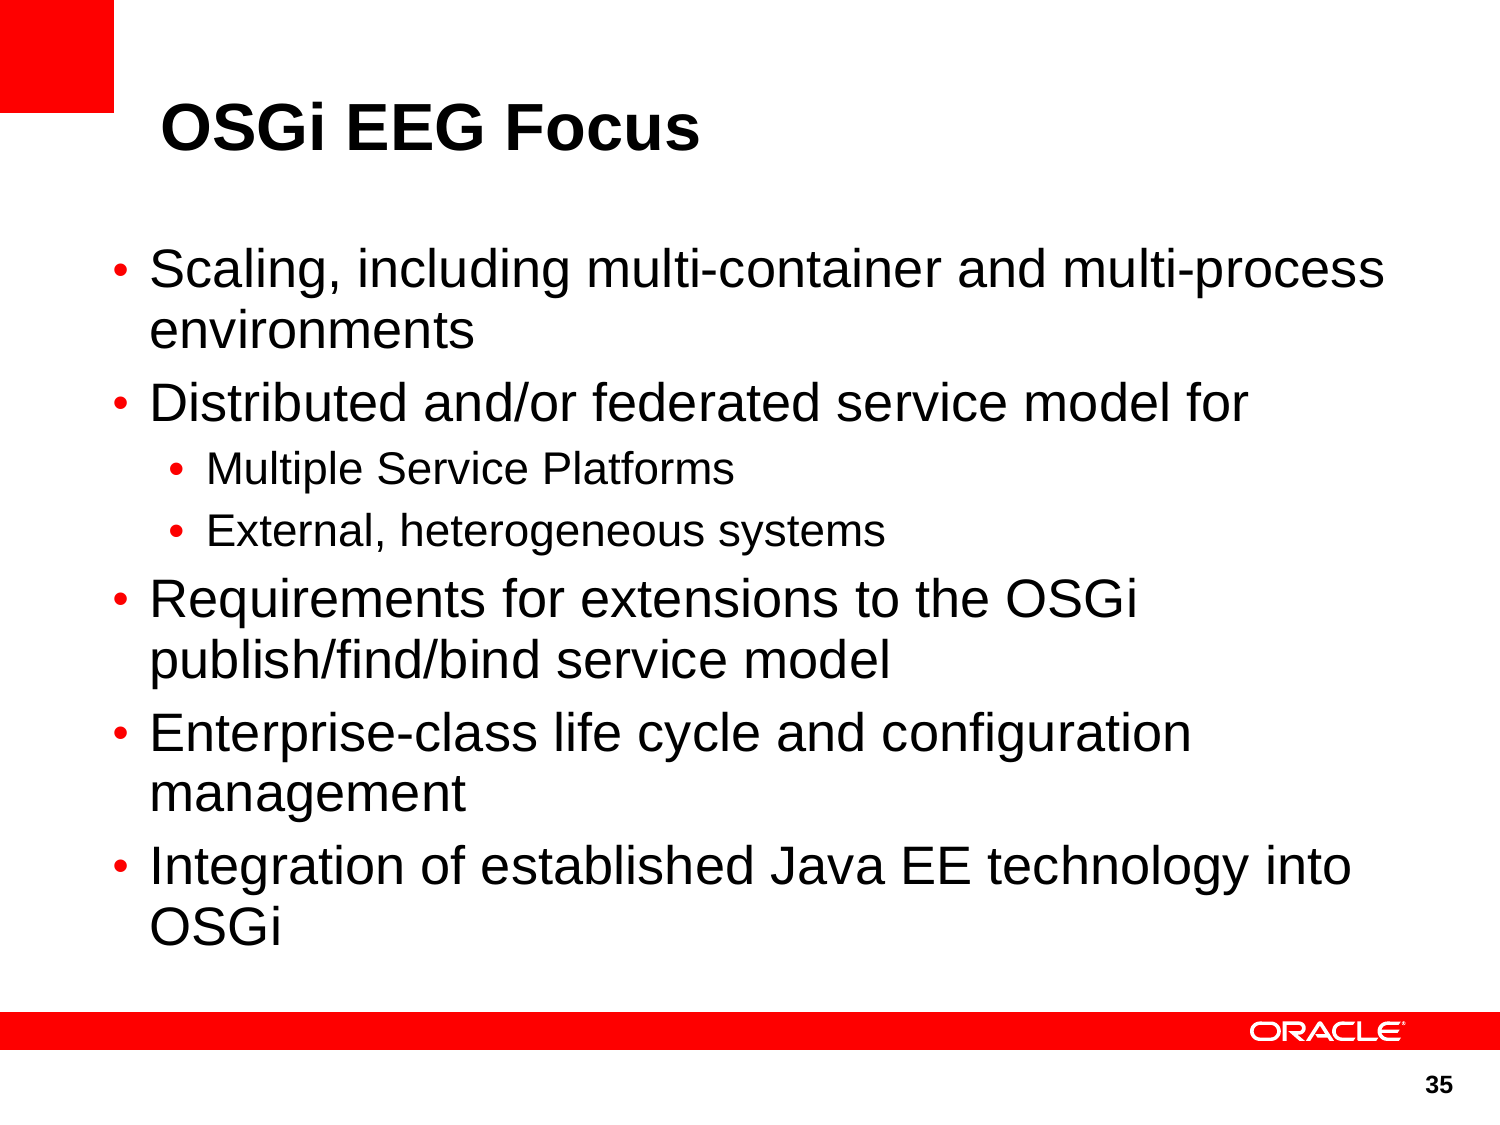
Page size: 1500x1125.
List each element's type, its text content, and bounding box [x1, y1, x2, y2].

picture [0, 1012, 1500, 1050]
picture [0, 0, 114, 113]
title OSGi EEG Focus [145, 49, 1390, 205]
list Scaling, including multi-container and multi-process environments Distributed and/or federated service model for Multiple Service Platforms External, heterogeneous systems Requirements for extensions to the OSGi publish/find/bind service model Enterprise-class life cycle and configuration management Integration of established Java EE technology into OSGi [112, 238, 1471, 982]
